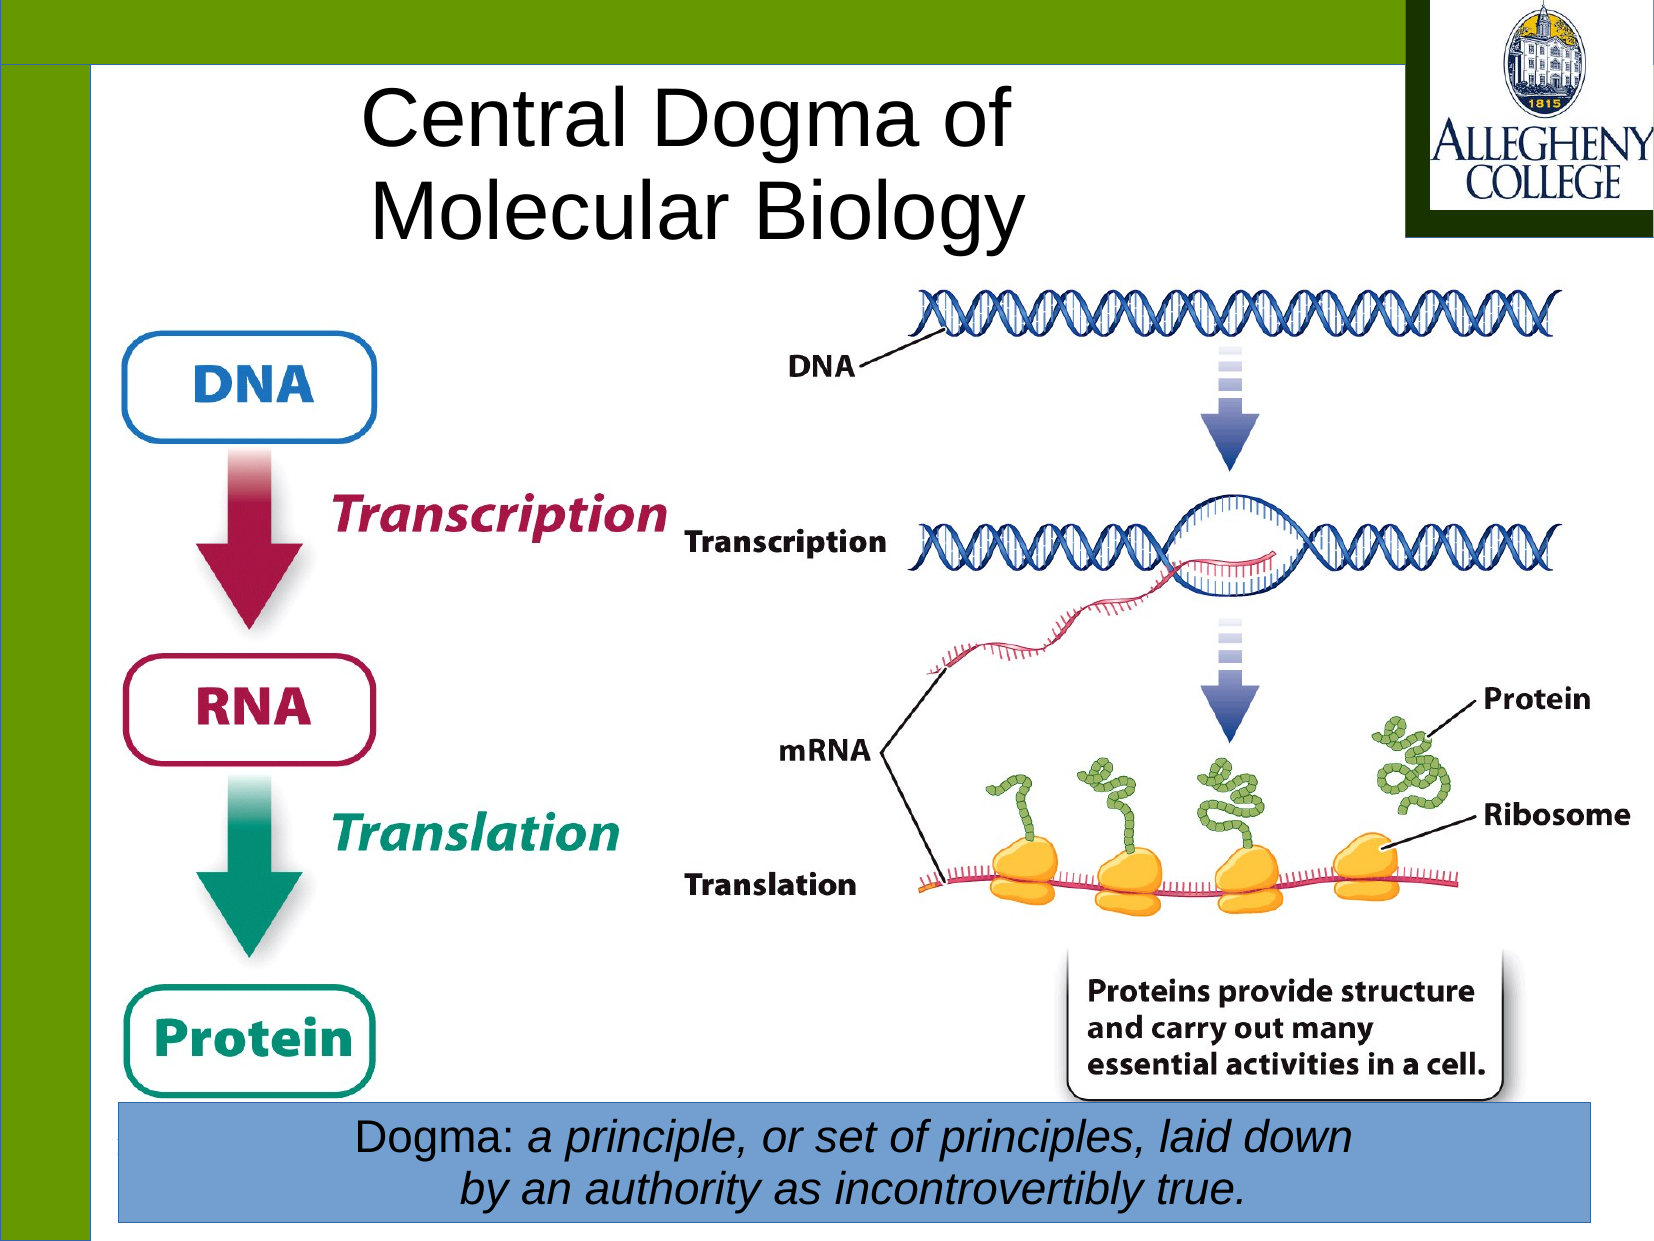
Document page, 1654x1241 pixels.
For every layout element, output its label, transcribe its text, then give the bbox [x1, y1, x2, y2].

title Central Dogma of Molecular Biology [136, 70, 1261, 258]
text_box [0, 0, 1654, 1241]
picture [110, 277, 1641, 1188]
text_box Dogma: a principle, or set of principles, laid down by an authority as incontrovertibly true. [118, 1102, 1591, 1223]
picture [1430, 0, 1654, 210]
